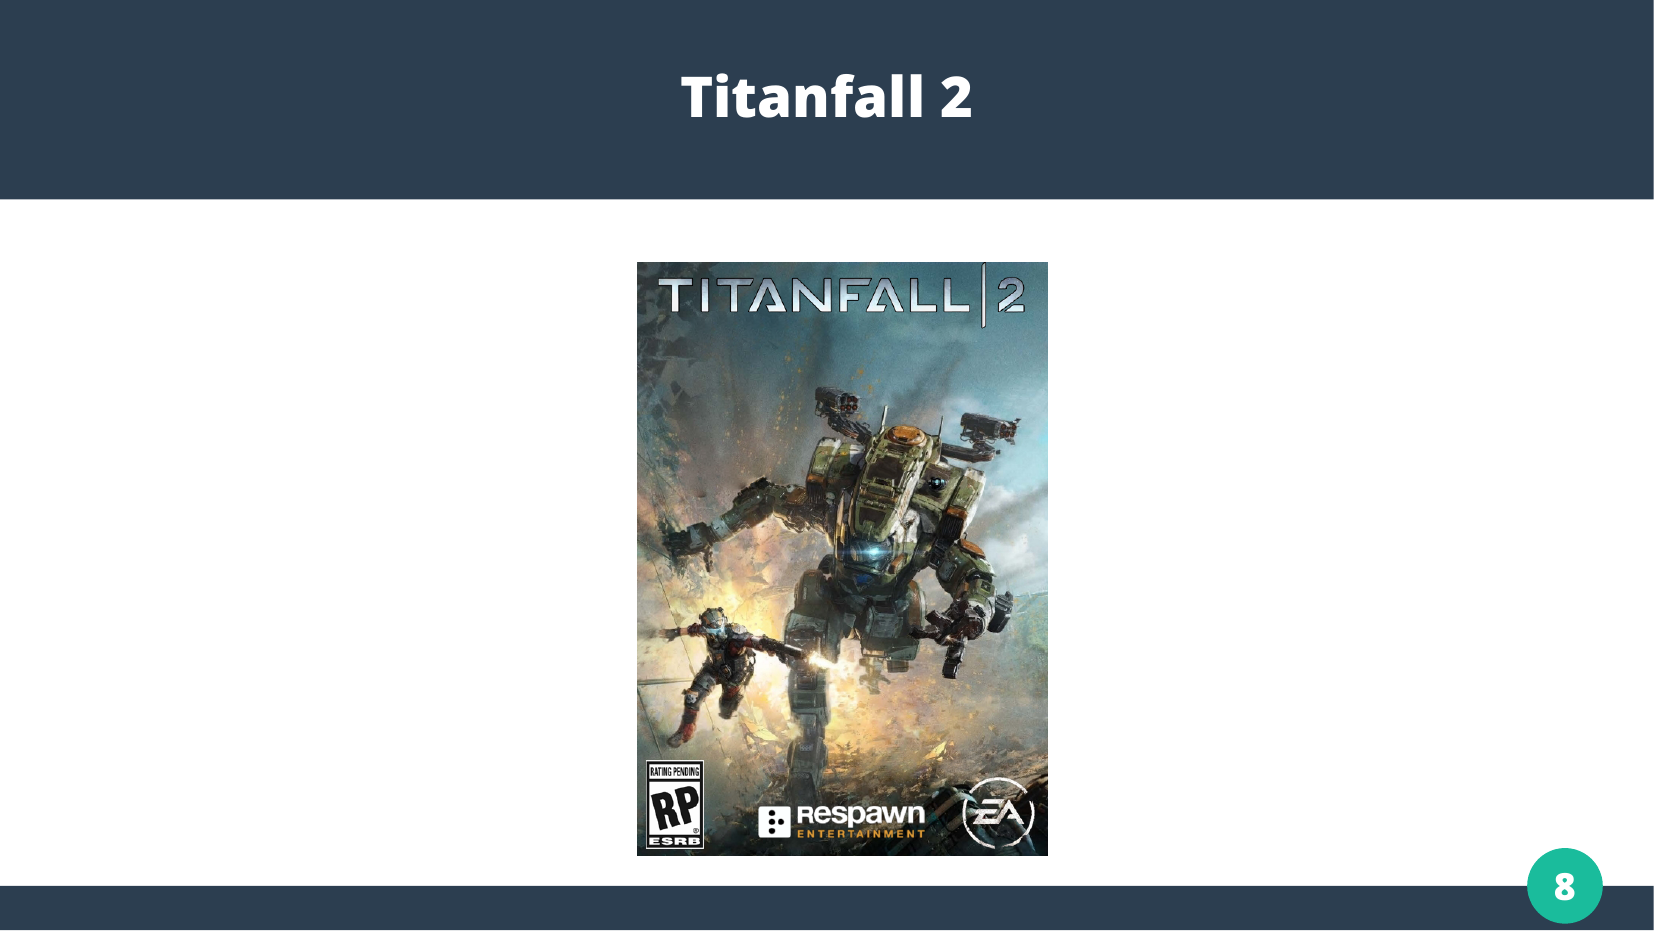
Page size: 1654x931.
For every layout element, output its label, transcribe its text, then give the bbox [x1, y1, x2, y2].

picture [637, 262, 1048, 857]
title Titanfall 2 [59, 37, 1595, 156]
